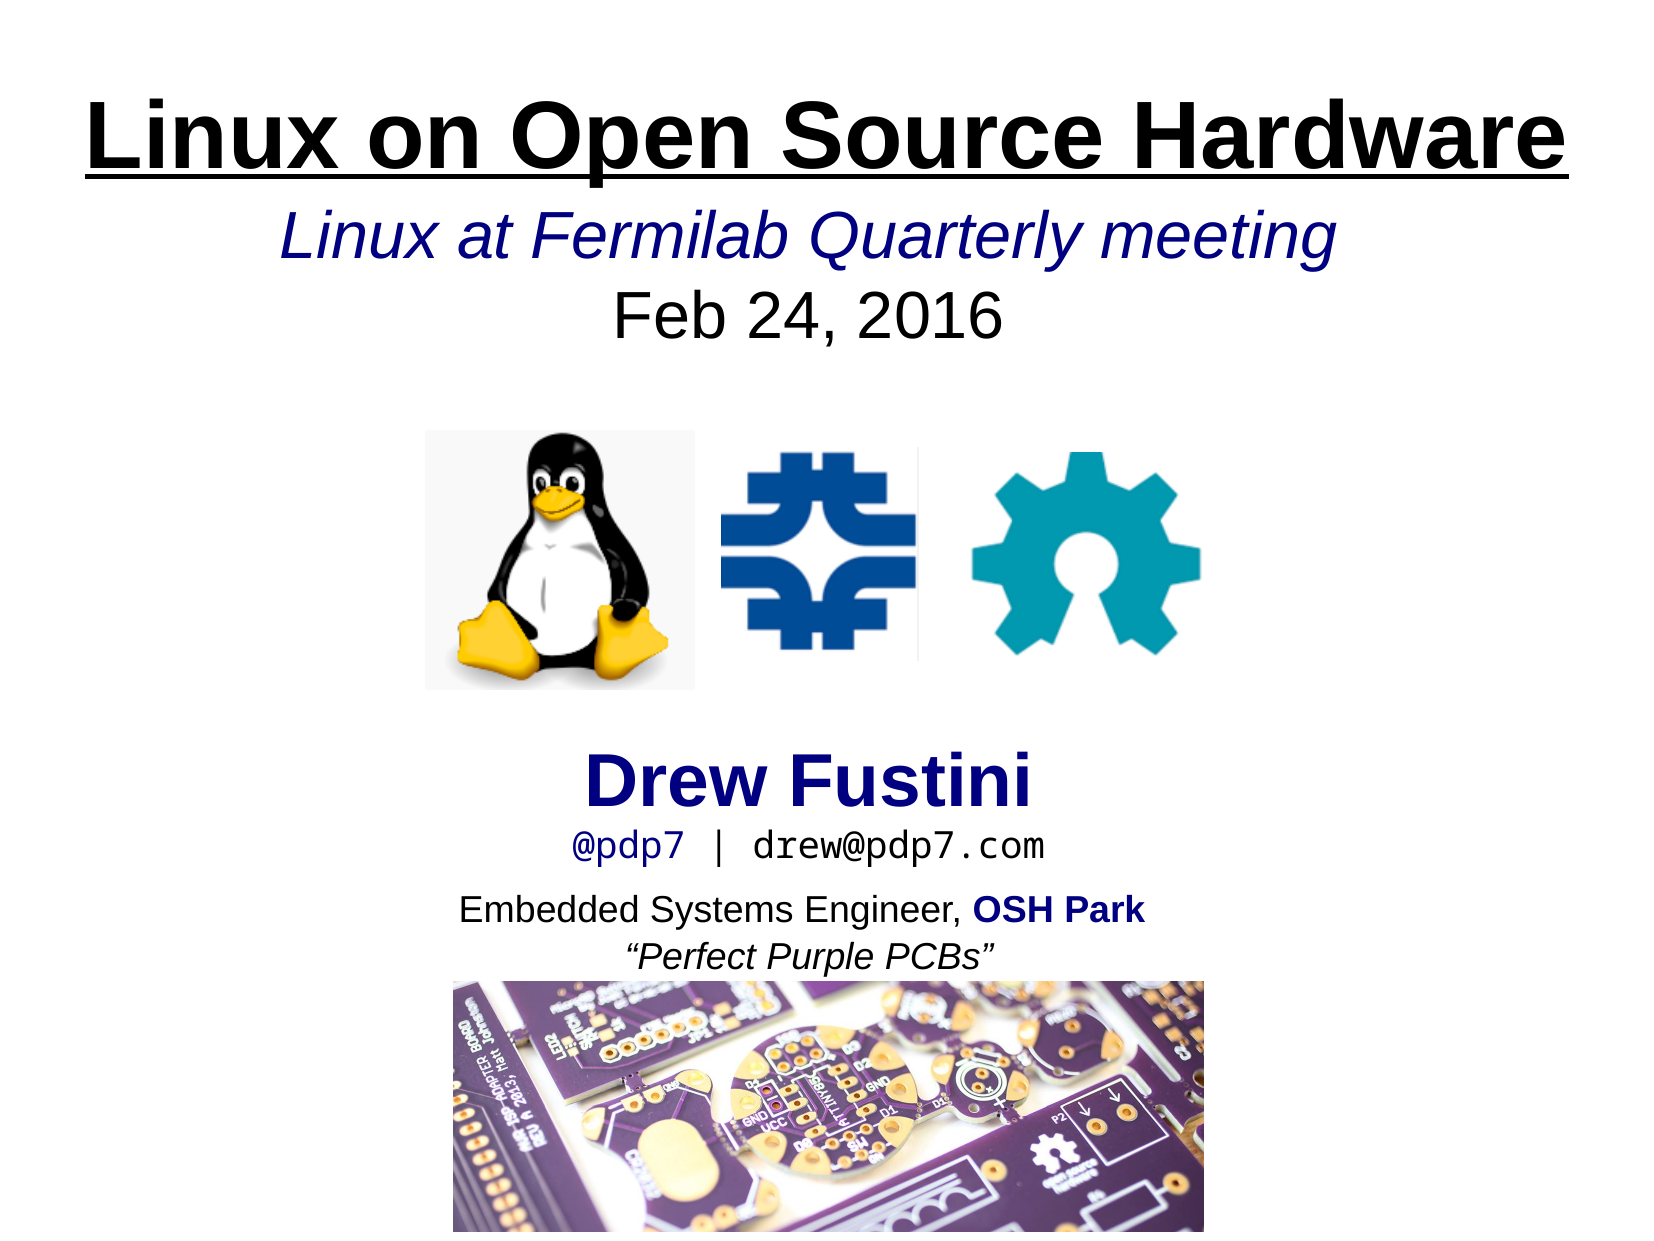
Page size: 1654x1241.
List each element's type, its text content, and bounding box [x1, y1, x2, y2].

title Linux on Open Source Hardware [82, 31, 1571, 239]
picture [721, 447, 919, 661]
picture [453, 981, 1204, 1232]
text_box Linux at Fermilab Quarterly meeting Feb 24, 2016 Drew Fustini @pdp7 | drew@pdp7.com Embedded Systems Engineer, OSH Park “Perfect Purple PCBs” [64, 229, 1554, 845]
picture [425, 430, 695, 690]
picture [943, 452, 1216, 667]
